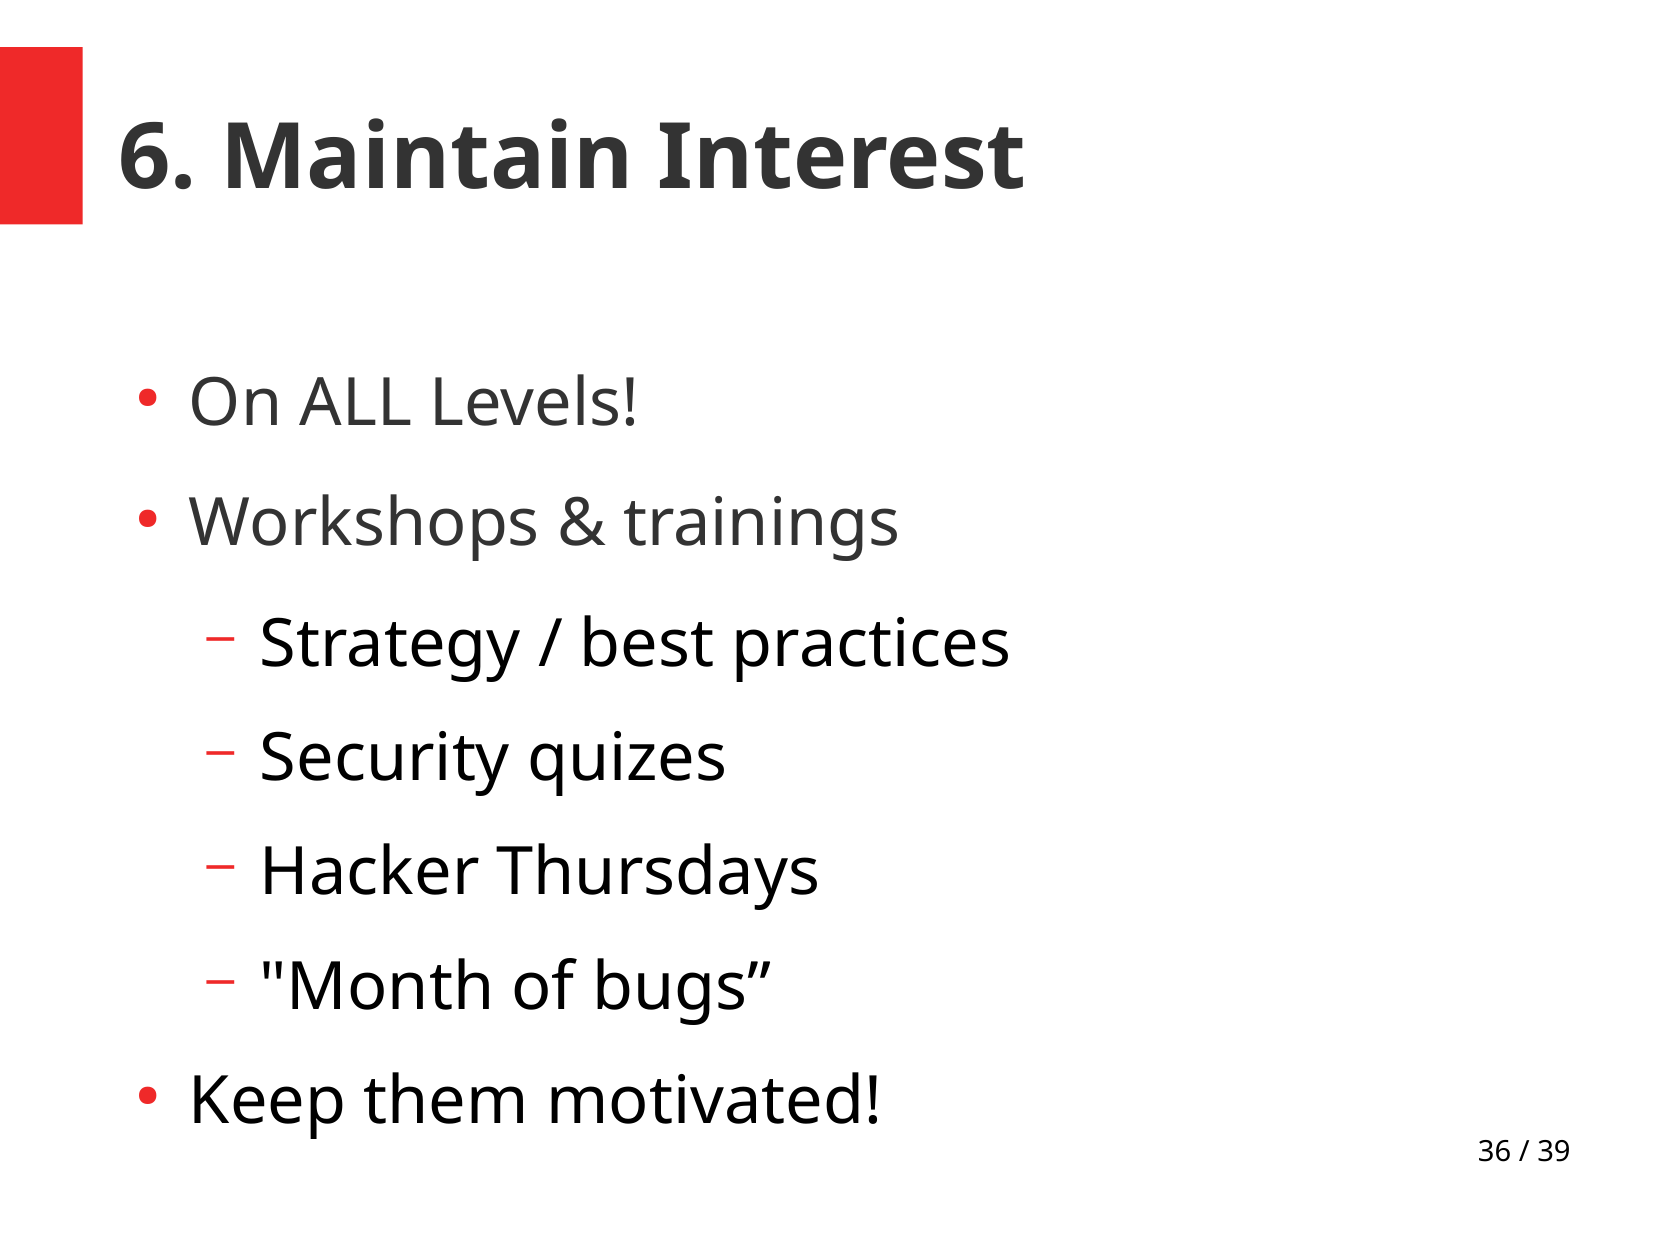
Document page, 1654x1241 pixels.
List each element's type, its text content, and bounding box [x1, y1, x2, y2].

list On ALL Levels! Workshops & trainings Strategy / best practices Security quizes Hacker Thursdays "Month of bugs” Keep them motivated! [118, 354, 1536, 1074]
title 6. Maintain Interest [118, 49, 1571, 257]
